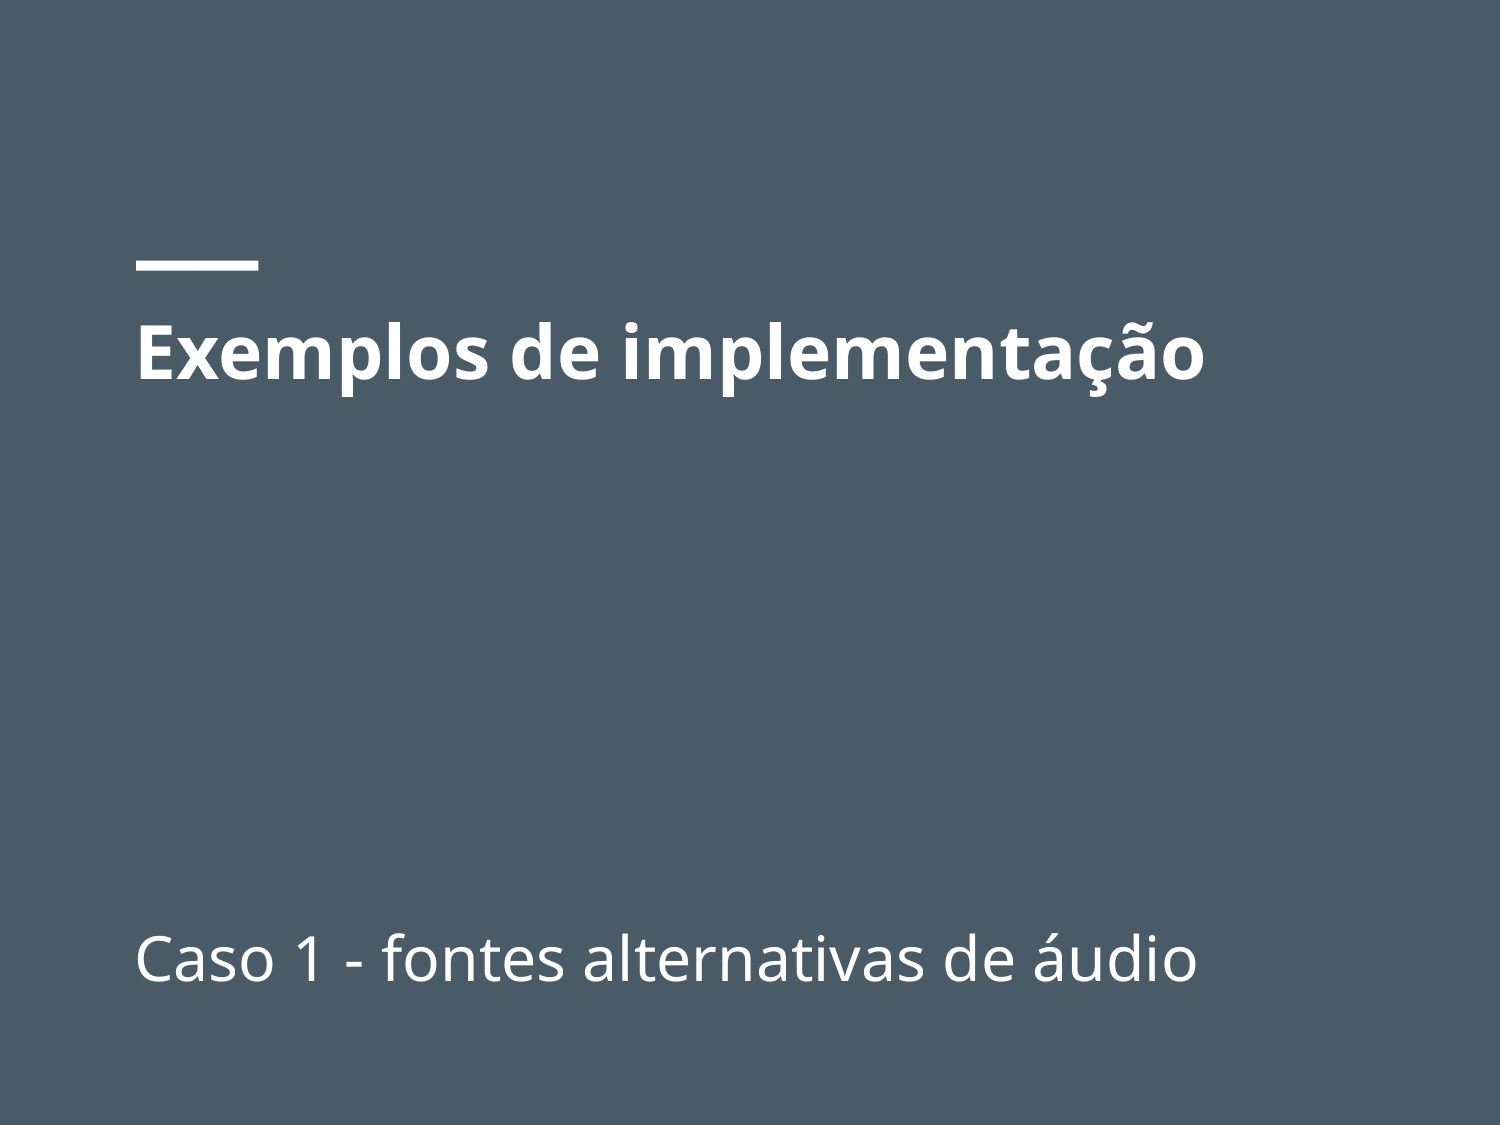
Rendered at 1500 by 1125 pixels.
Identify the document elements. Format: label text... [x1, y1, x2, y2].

title Exemplos de implementação [119, 289, 1381, 622]
list Caso 1 - fontes alternativas de áudio [119, 622, 1381, 1010]
